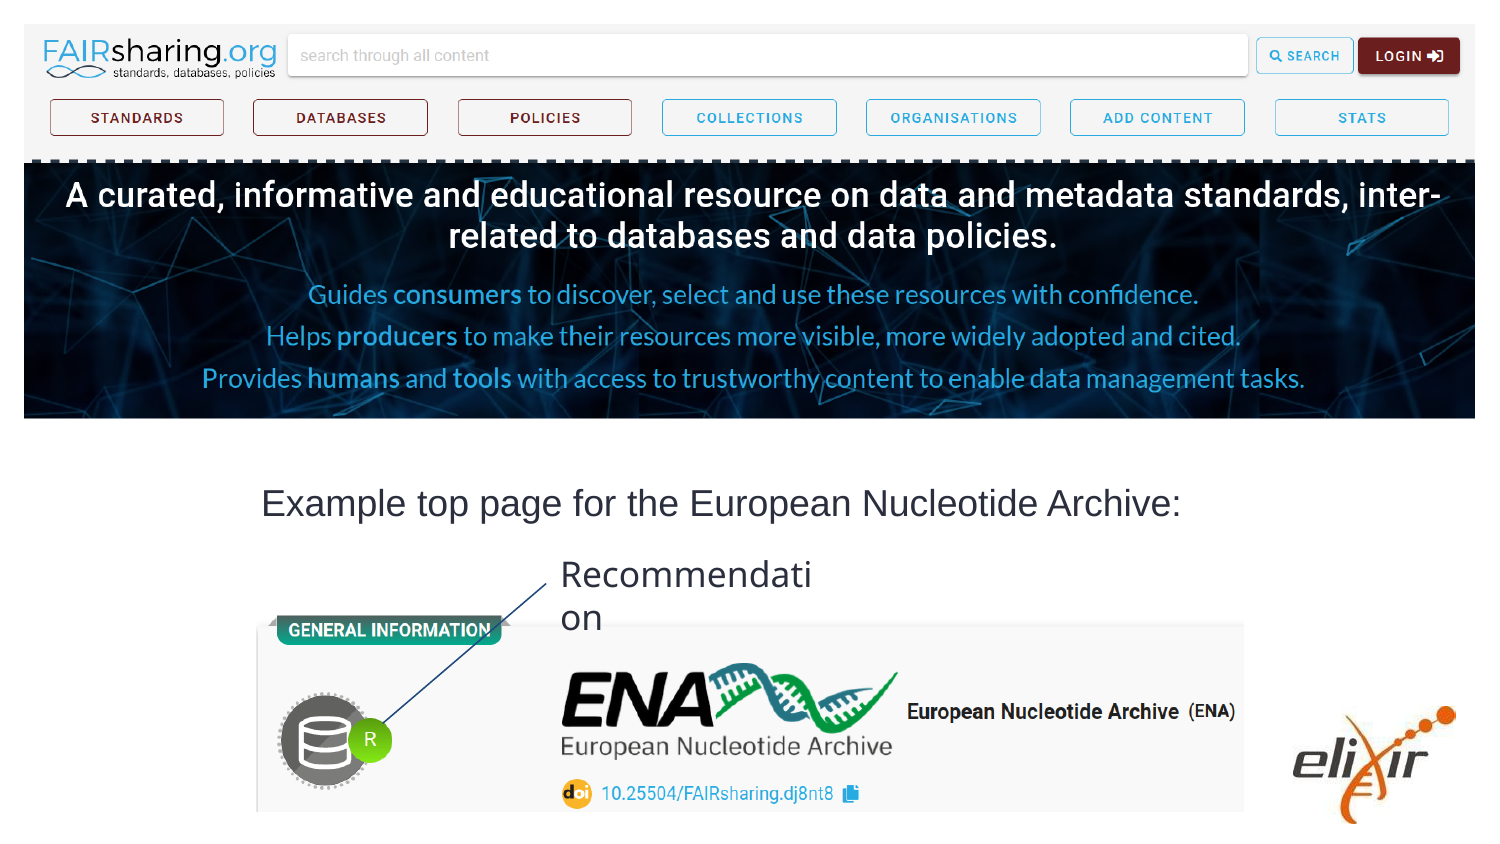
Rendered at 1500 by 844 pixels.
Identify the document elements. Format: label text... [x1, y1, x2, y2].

picture [1293, 706, 1456, 824]
picture [24, 24, 1475, 422]
text_box Example top page for the European Nucleotide Archive: [246, 464, 1244, 540]
picture [256, 605, 1244, 812]
text_box Recommendation [545, 537, 849, 653]
